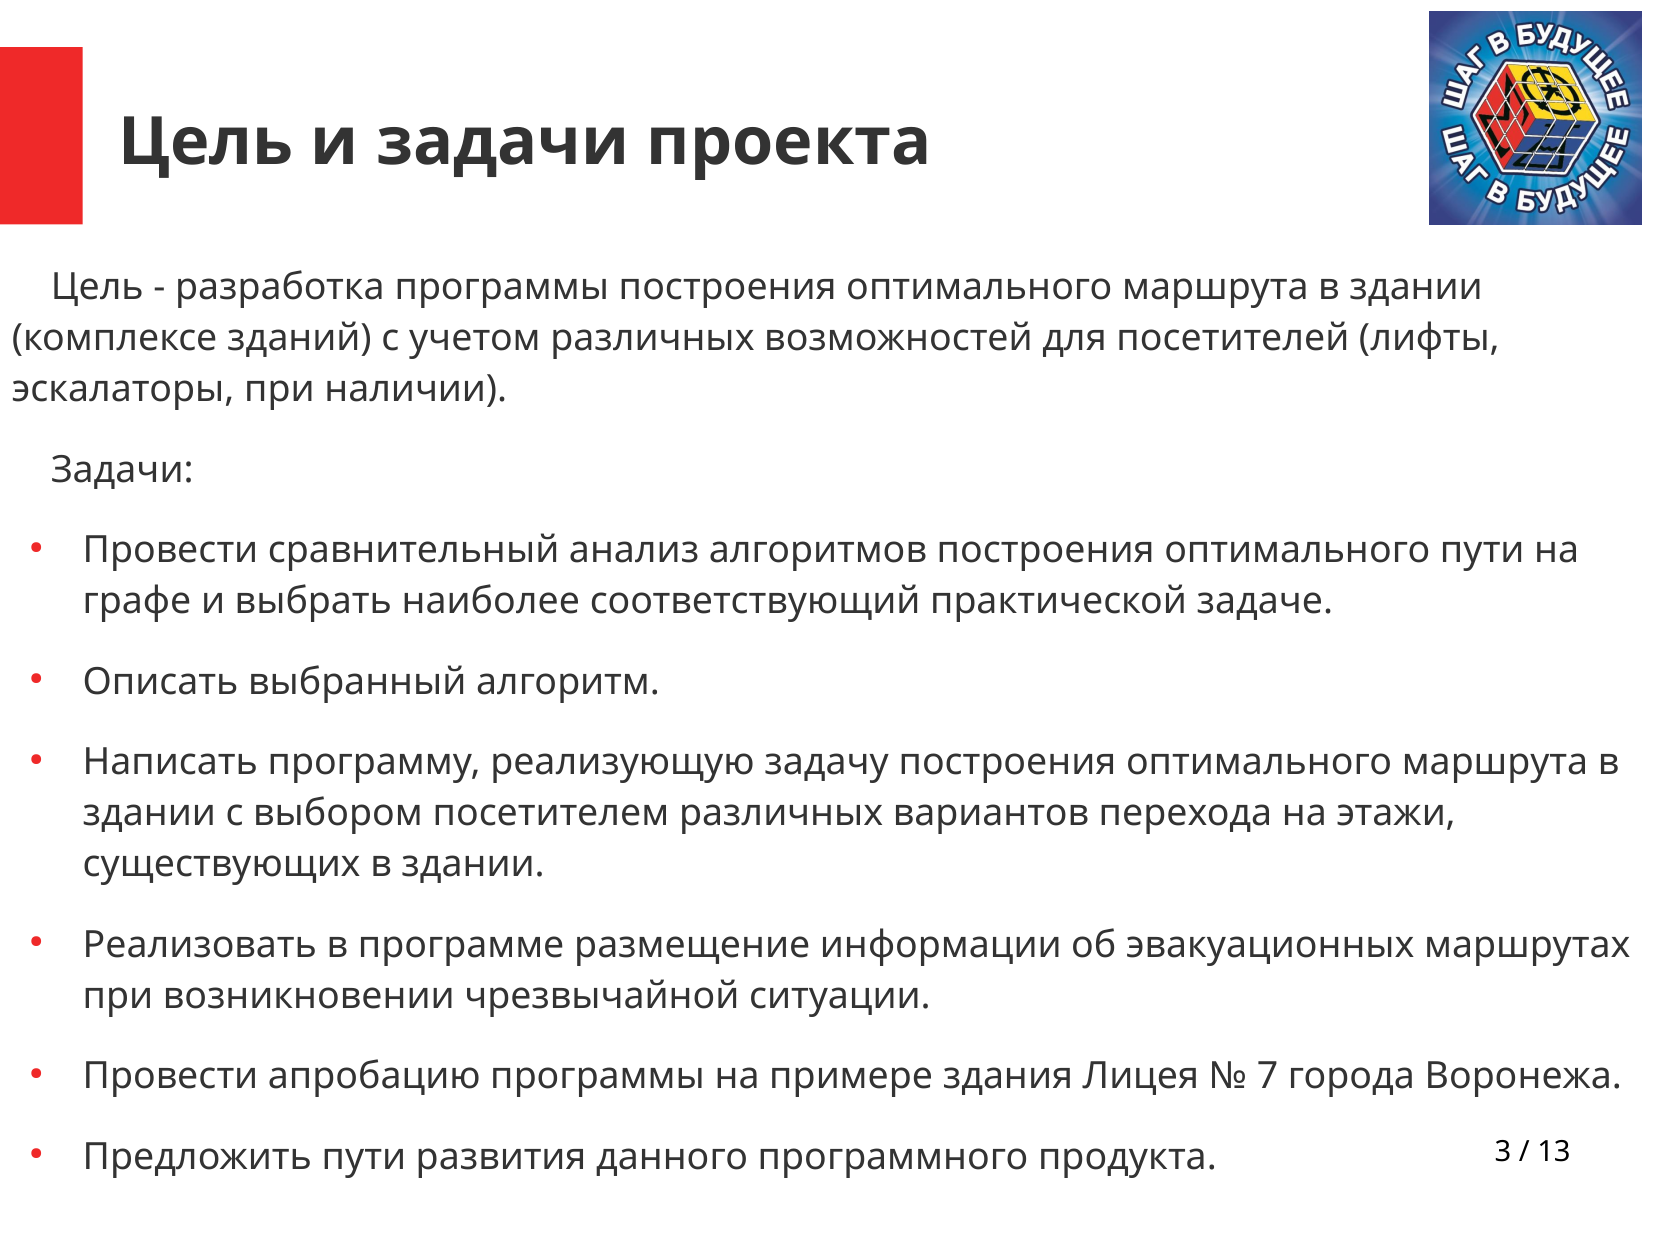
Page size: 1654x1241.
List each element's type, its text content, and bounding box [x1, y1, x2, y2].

list Цель - разработка программы построения оптимального маршрута в здании (комплексе зданий) с учетом различных возможностей для посетителей (лифты, эскалаторы, при наличии). Задачи: Провести сравнительный анализ алгоритмов построения оптимального пути на графе и выбрать наиболее соответствующий практической задаче. Описать выбранный алгоритм. Написать программу, реализующую задачу построения оптимального маршрута в здании с выбором посетителем различных вариантов перехода на этажи, существующих в здании. Реализовать в программе размещение информации об эвакуационных маршрутах при возникновении чрезвычайной ситуации. Провести апробацию программы на примере здания Лицея № 7 города Воронежа. Предложить пути развития данного программного продукта. [11, 259, 1642, 980]
picture [1429, 11, 1642, 225]
title Цель и задачи проекта [118, 35, 1571, 243]
